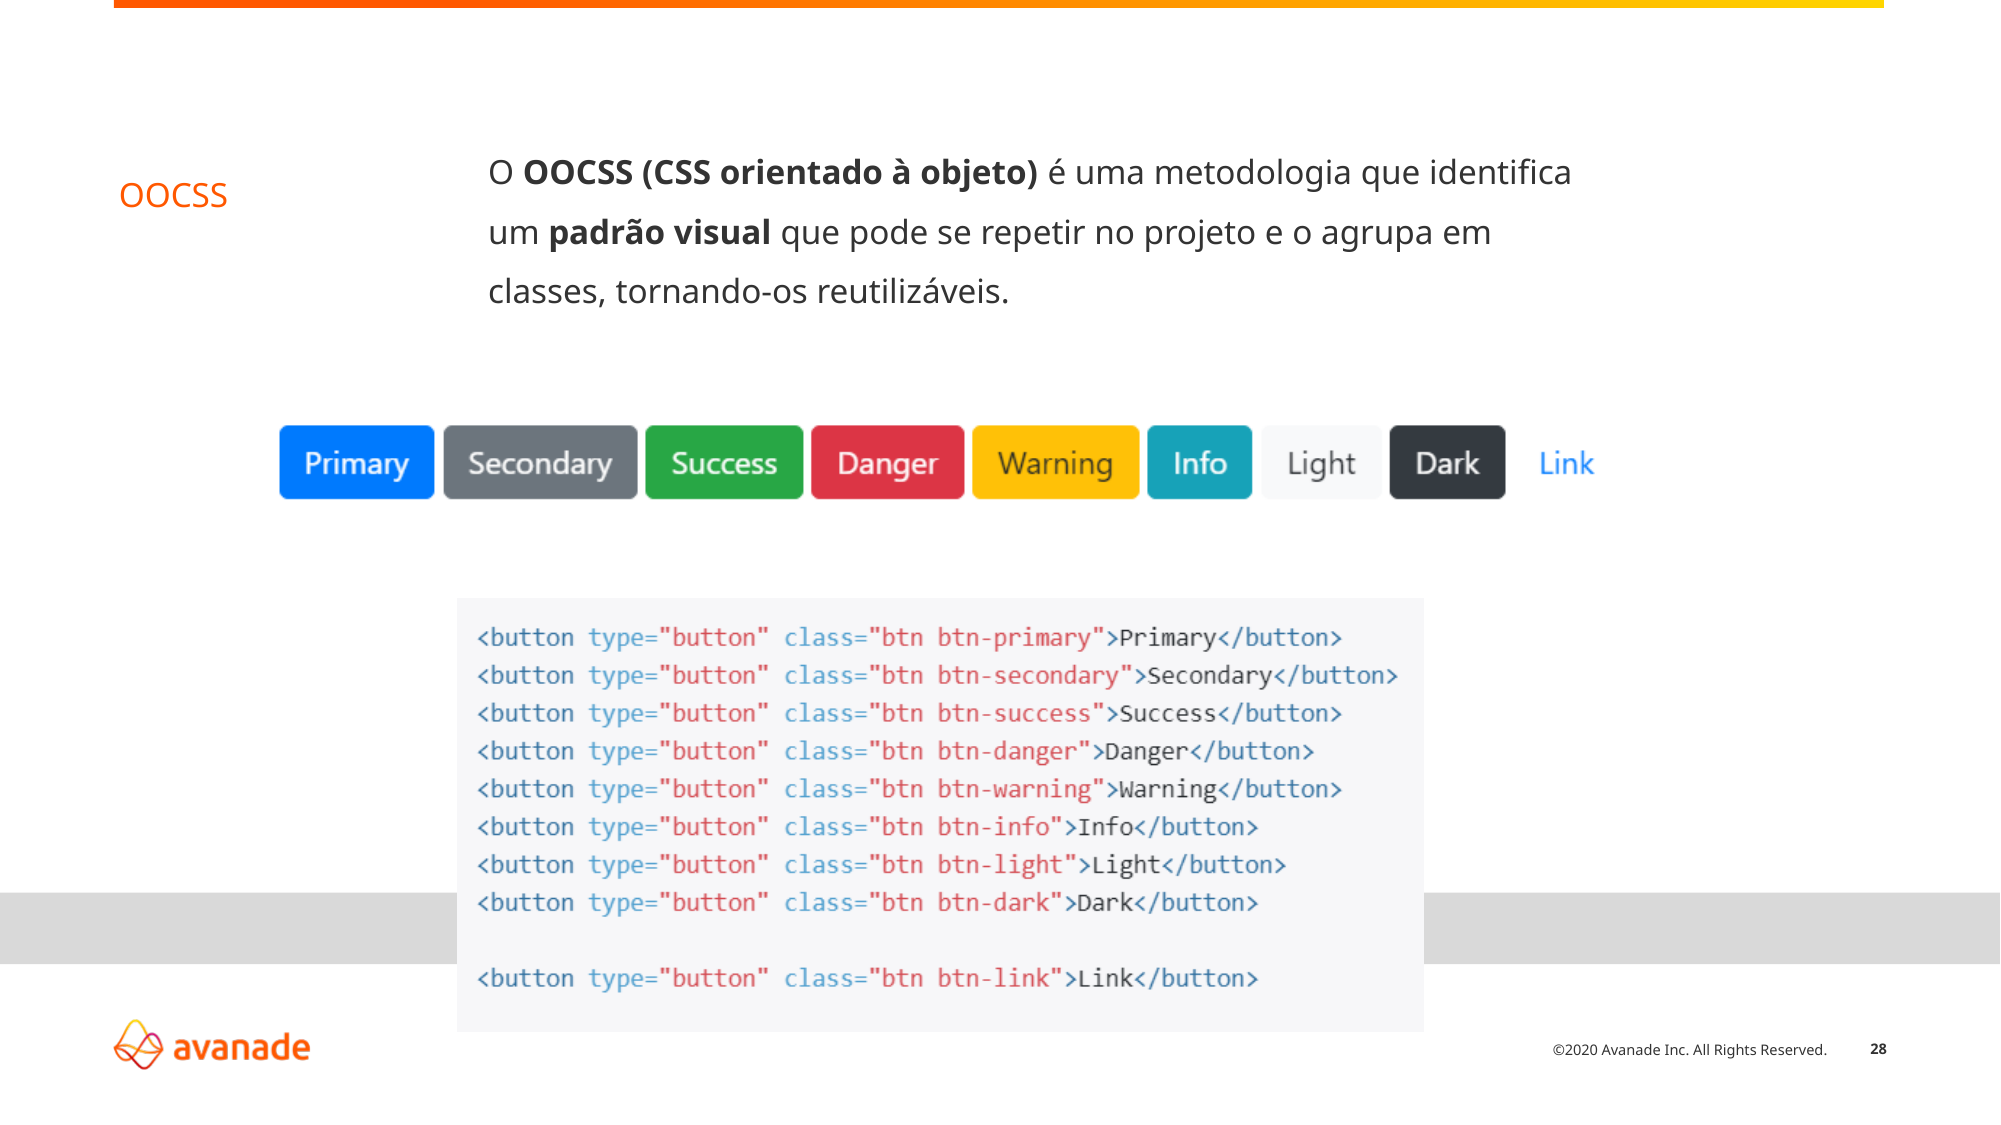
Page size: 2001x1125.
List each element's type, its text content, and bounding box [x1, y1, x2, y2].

picture [93, 999, 339, 1090]
text_box [1424, 892, 2000, 965]
text_box O OOCSS (CSS orientado à objeto) é uma metodologia que identifica um padrão visual que pode se repetir no projeto e o agrupa em classes, tornando-os reutilizáveis. [473, 123, 1609, 319]
picture [247, 388, 1634, 526]
text_box OOCSS [103, 166, 391, 239]
text_box [0, 892, 457, 965]
picture [457, 598, 1424, 1032]
